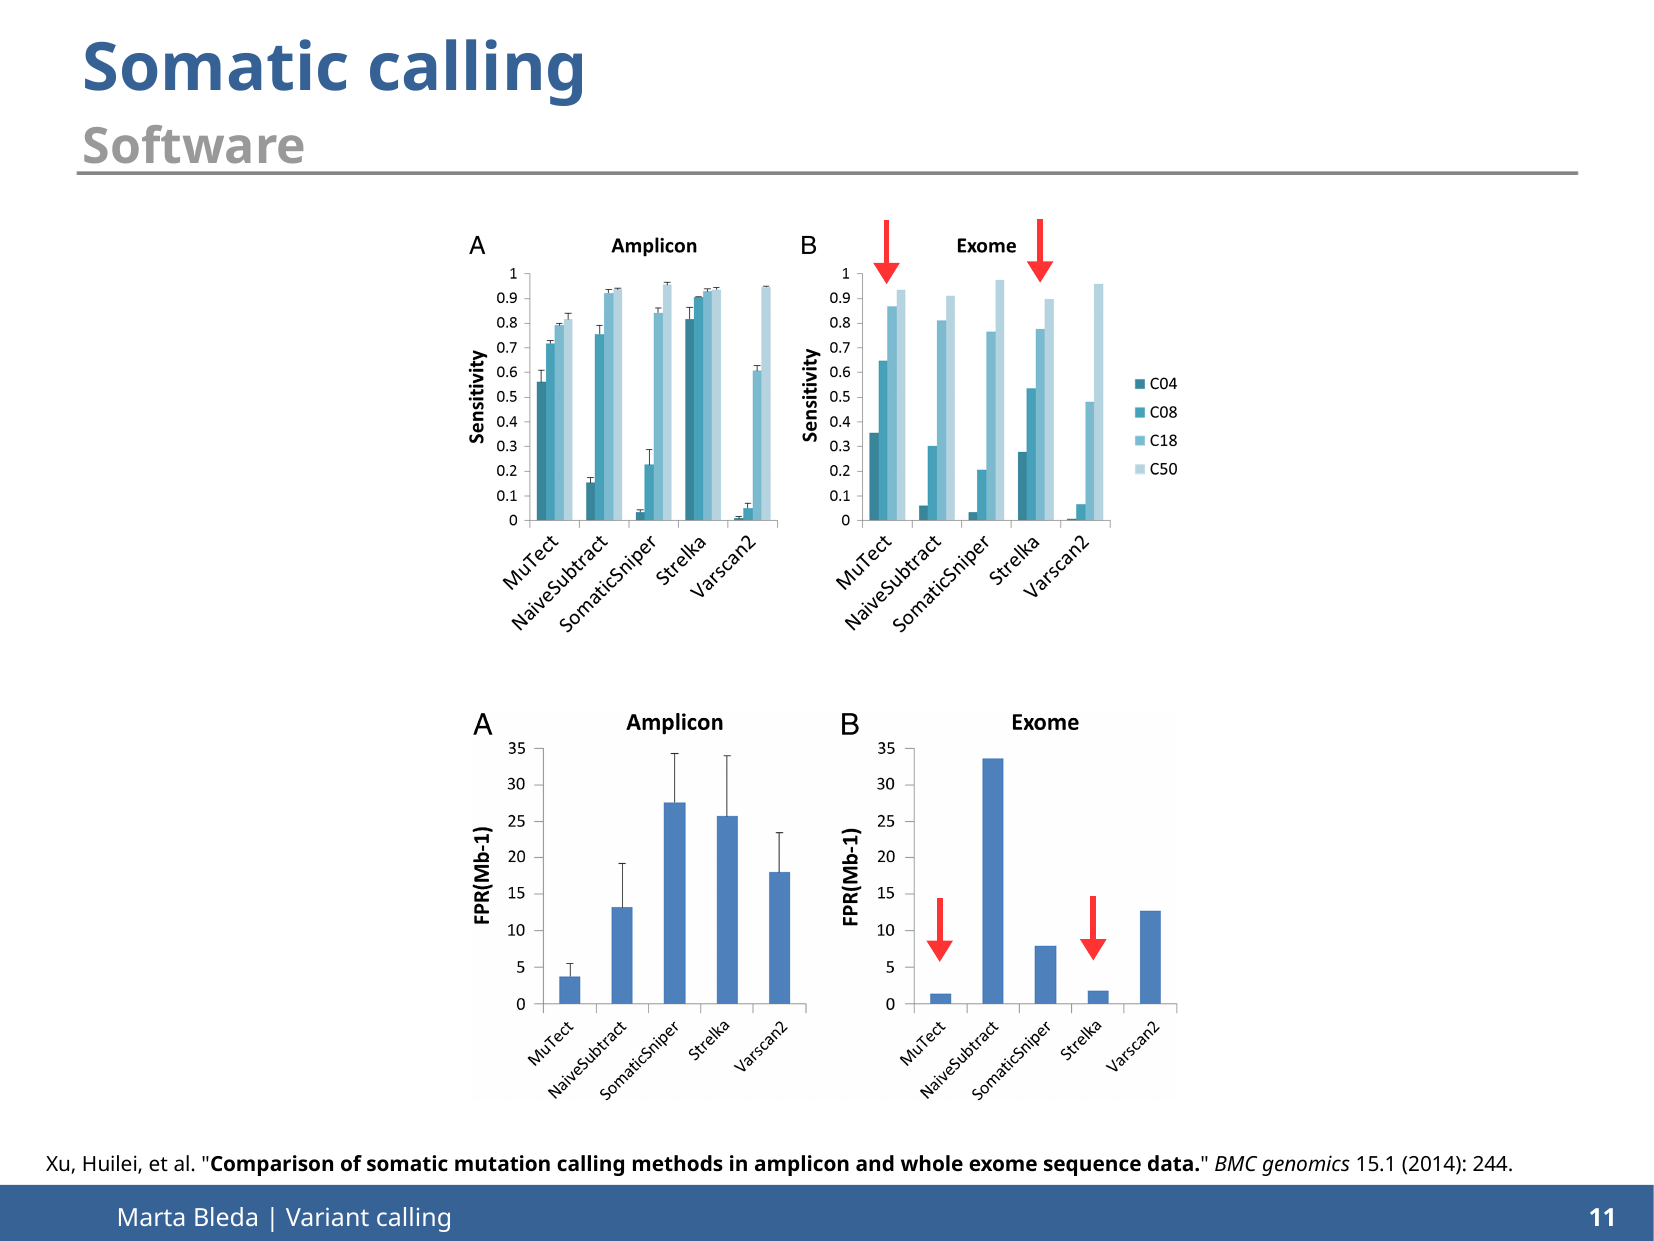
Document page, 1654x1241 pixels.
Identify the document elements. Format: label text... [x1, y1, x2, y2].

title Somatic calling Software [82, 31, 1571, 166]
picture [472, 712, 1178, 1101]
text_box Xu, Huilei, et al. "Comparison of somatic mutation calling methods in amplicon and whole exome sequence data." BMC genomics 15.1 (2014): 244. [31, 1141, 1654, 1187]
picture [74, 170, 1580, 175]
picture [468, 235, 1178, 633]
